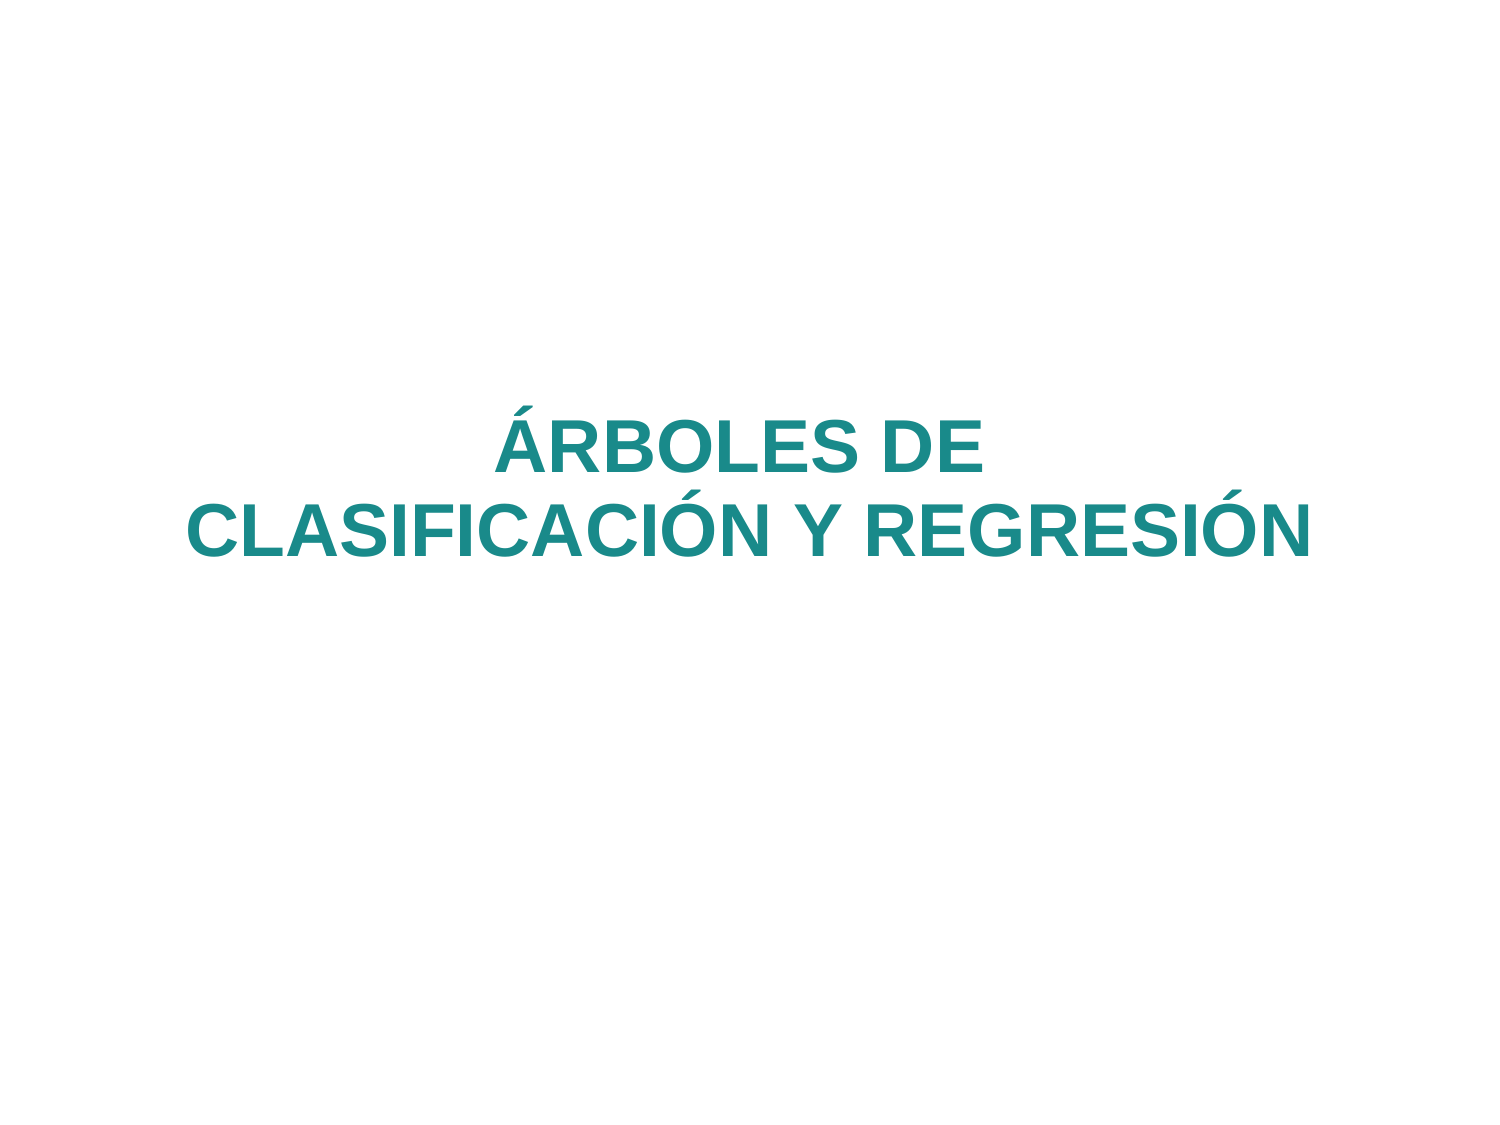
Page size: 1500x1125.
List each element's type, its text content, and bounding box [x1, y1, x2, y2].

title ÁRBOLES DE CLASIFICACIÓN Y REGRESIÓN [112, 363, 1388, 615]
